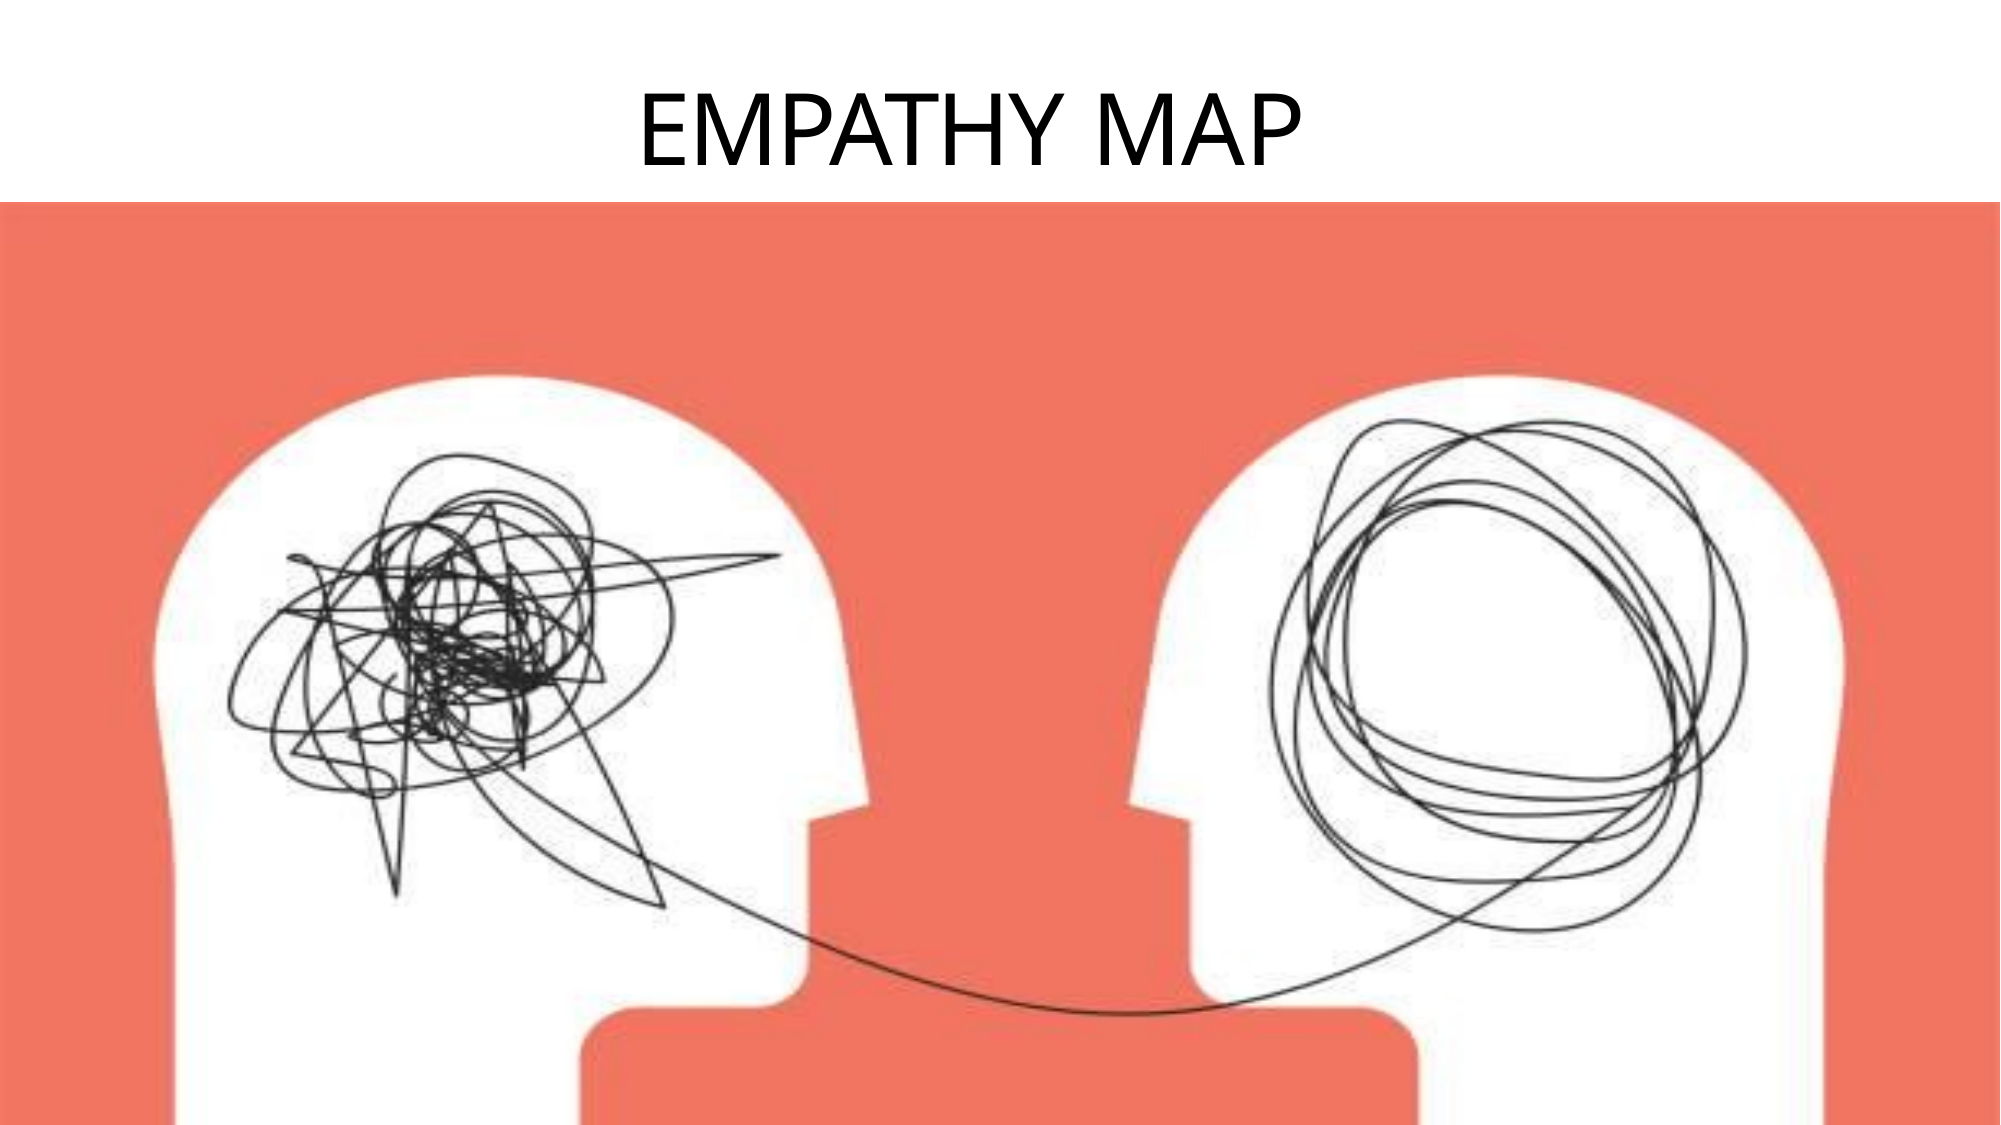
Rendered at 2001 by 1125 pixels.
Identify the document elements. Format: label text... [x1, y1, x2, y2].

title EMPATHY MAP [632, 62, 1358, 187]
picture [0, 202, 2000, 1125]
